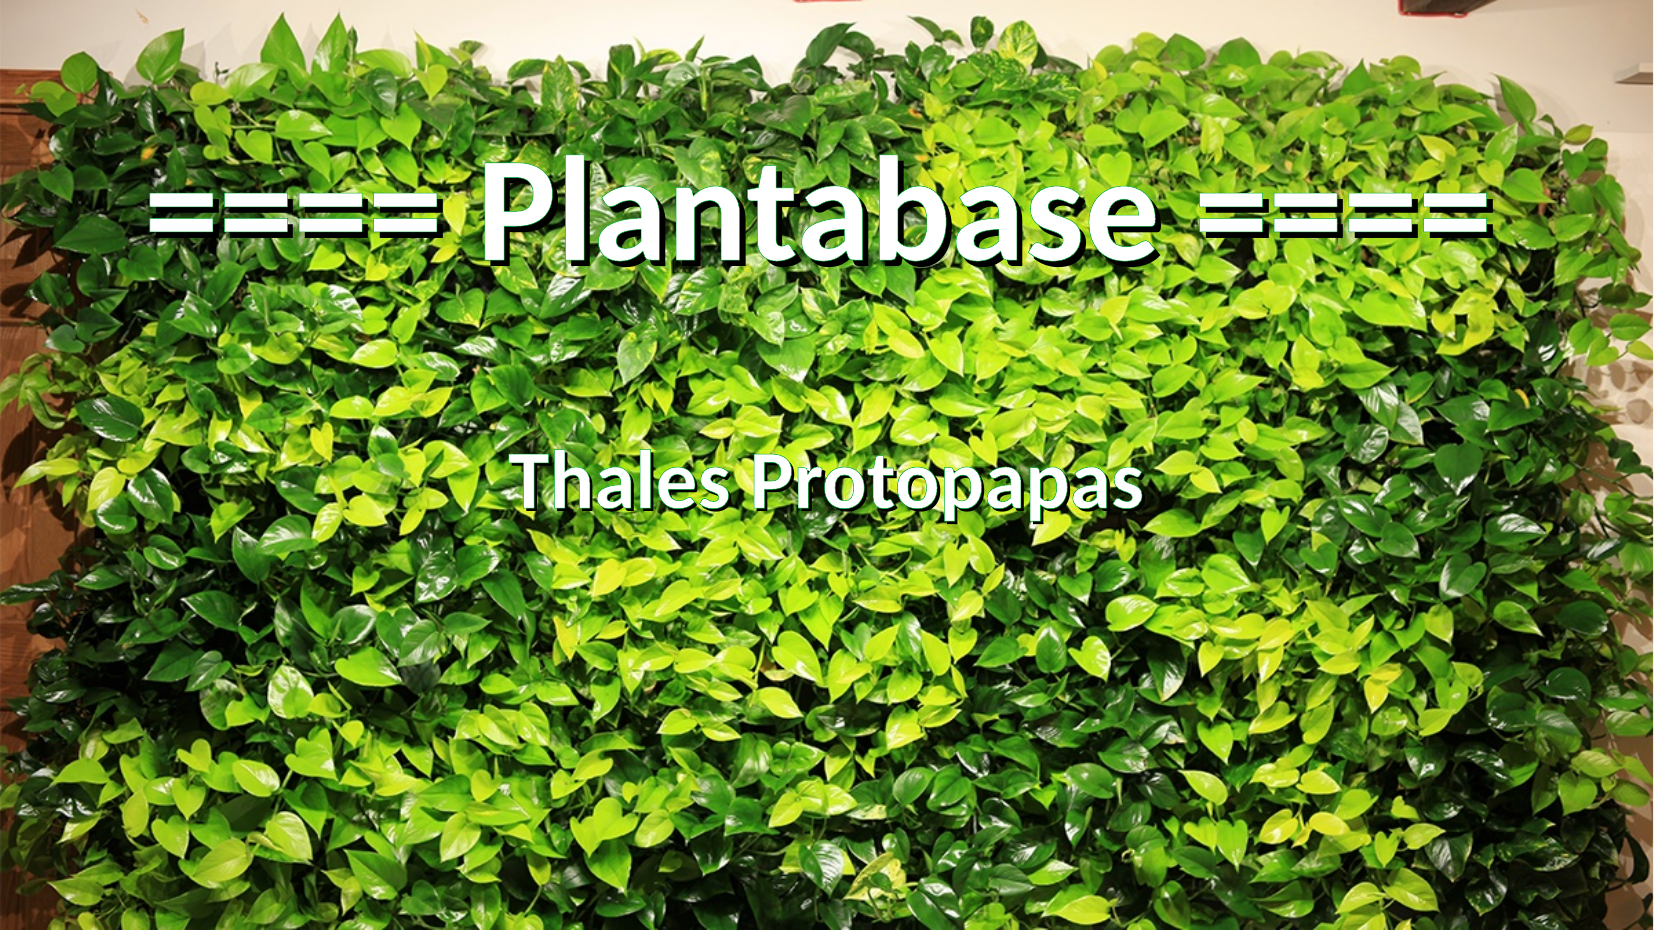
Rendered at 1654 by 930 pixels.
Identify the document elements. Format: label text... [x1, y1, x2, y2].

subtitle Thales Protopapas [82, 217, 1571, 757]
picture [0, 0, 1654, 930]
title ==== Plantabase ==== [75, 144, 1563, 301]
